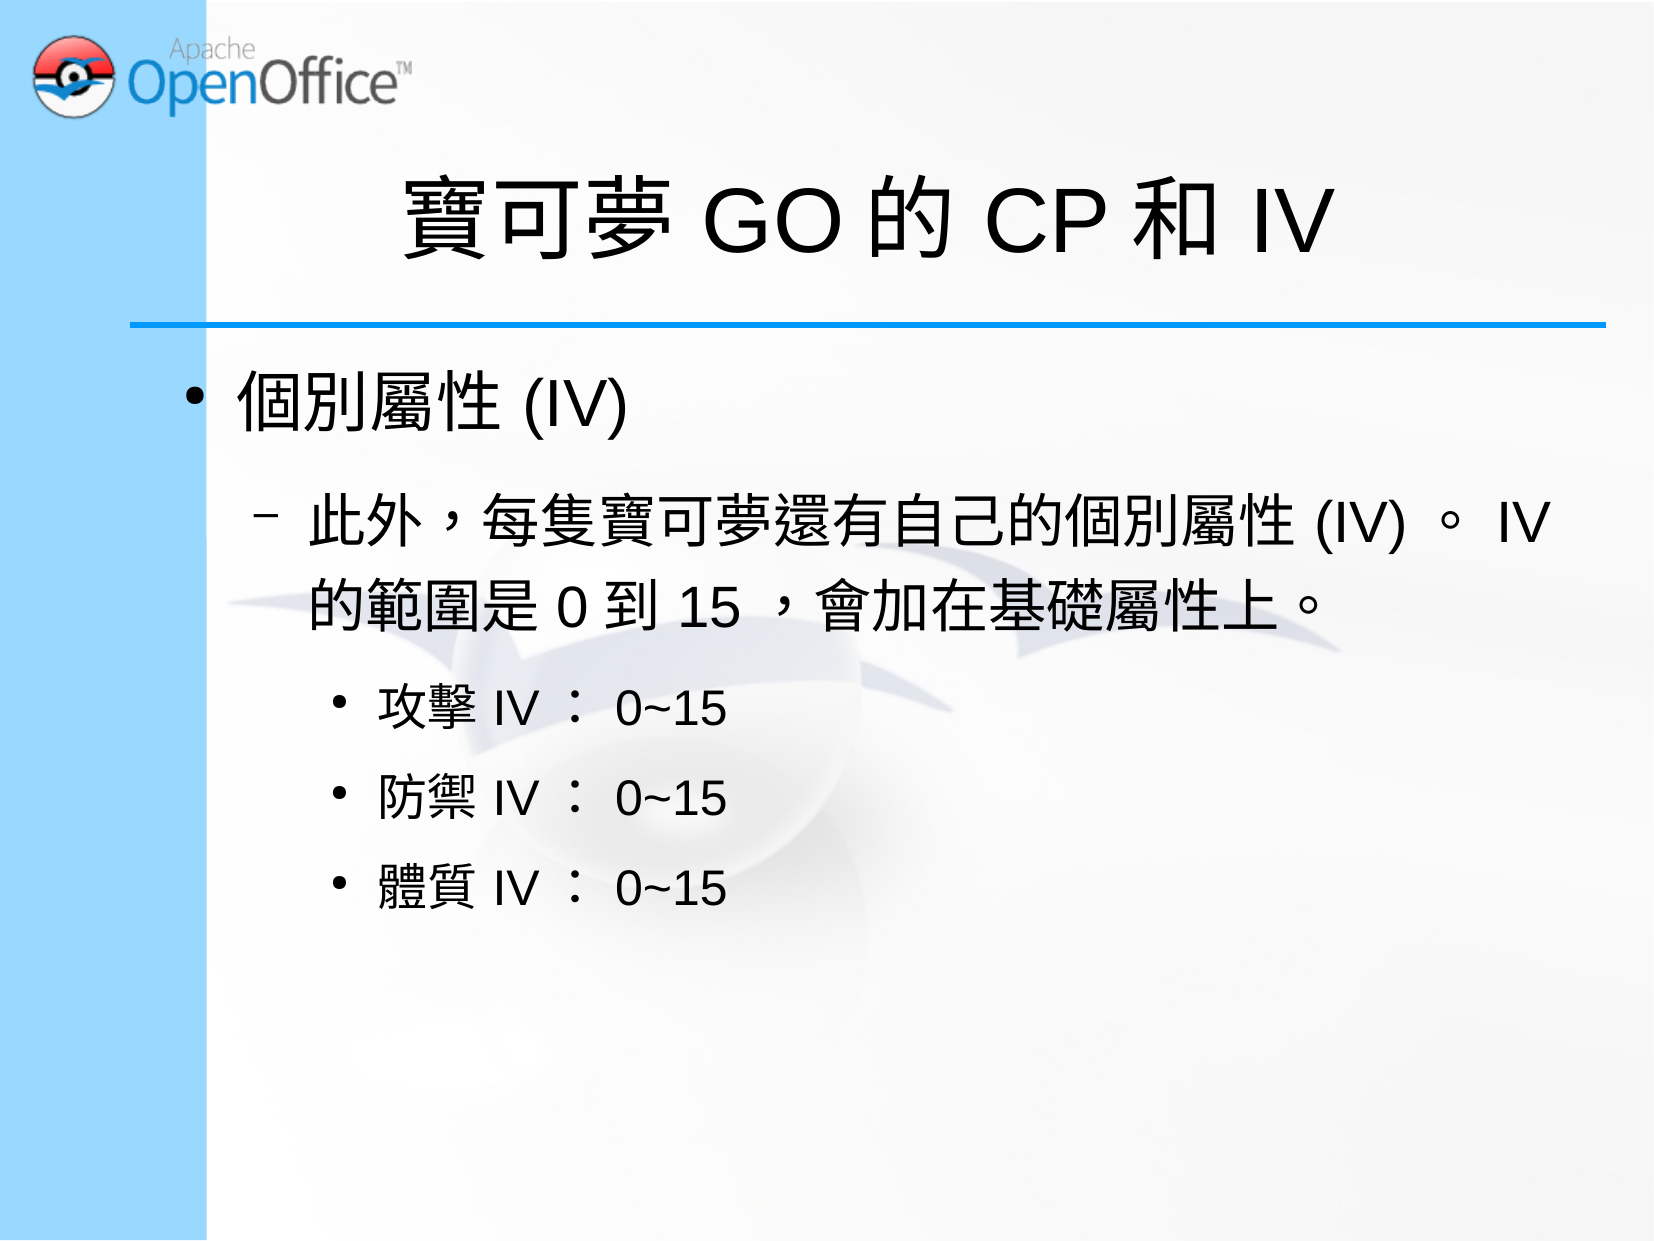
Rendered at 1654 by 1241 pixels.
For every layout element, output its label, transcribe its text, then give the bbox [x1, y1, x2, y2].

title 寶可夢GO的CP和IV [165, 108, 1571, 316]
list 個別屬性(IV) 此外，每隻寶可夢還有自己的個別屬性(IV)。IV的範圍是0到15，會加在基礎屬性上。 攻擊IV：0~15 防禦IV：0~15 體質IV：0~15 [165, 349, 1571, 1168]
picture [31, 2, 1654, 1241]
